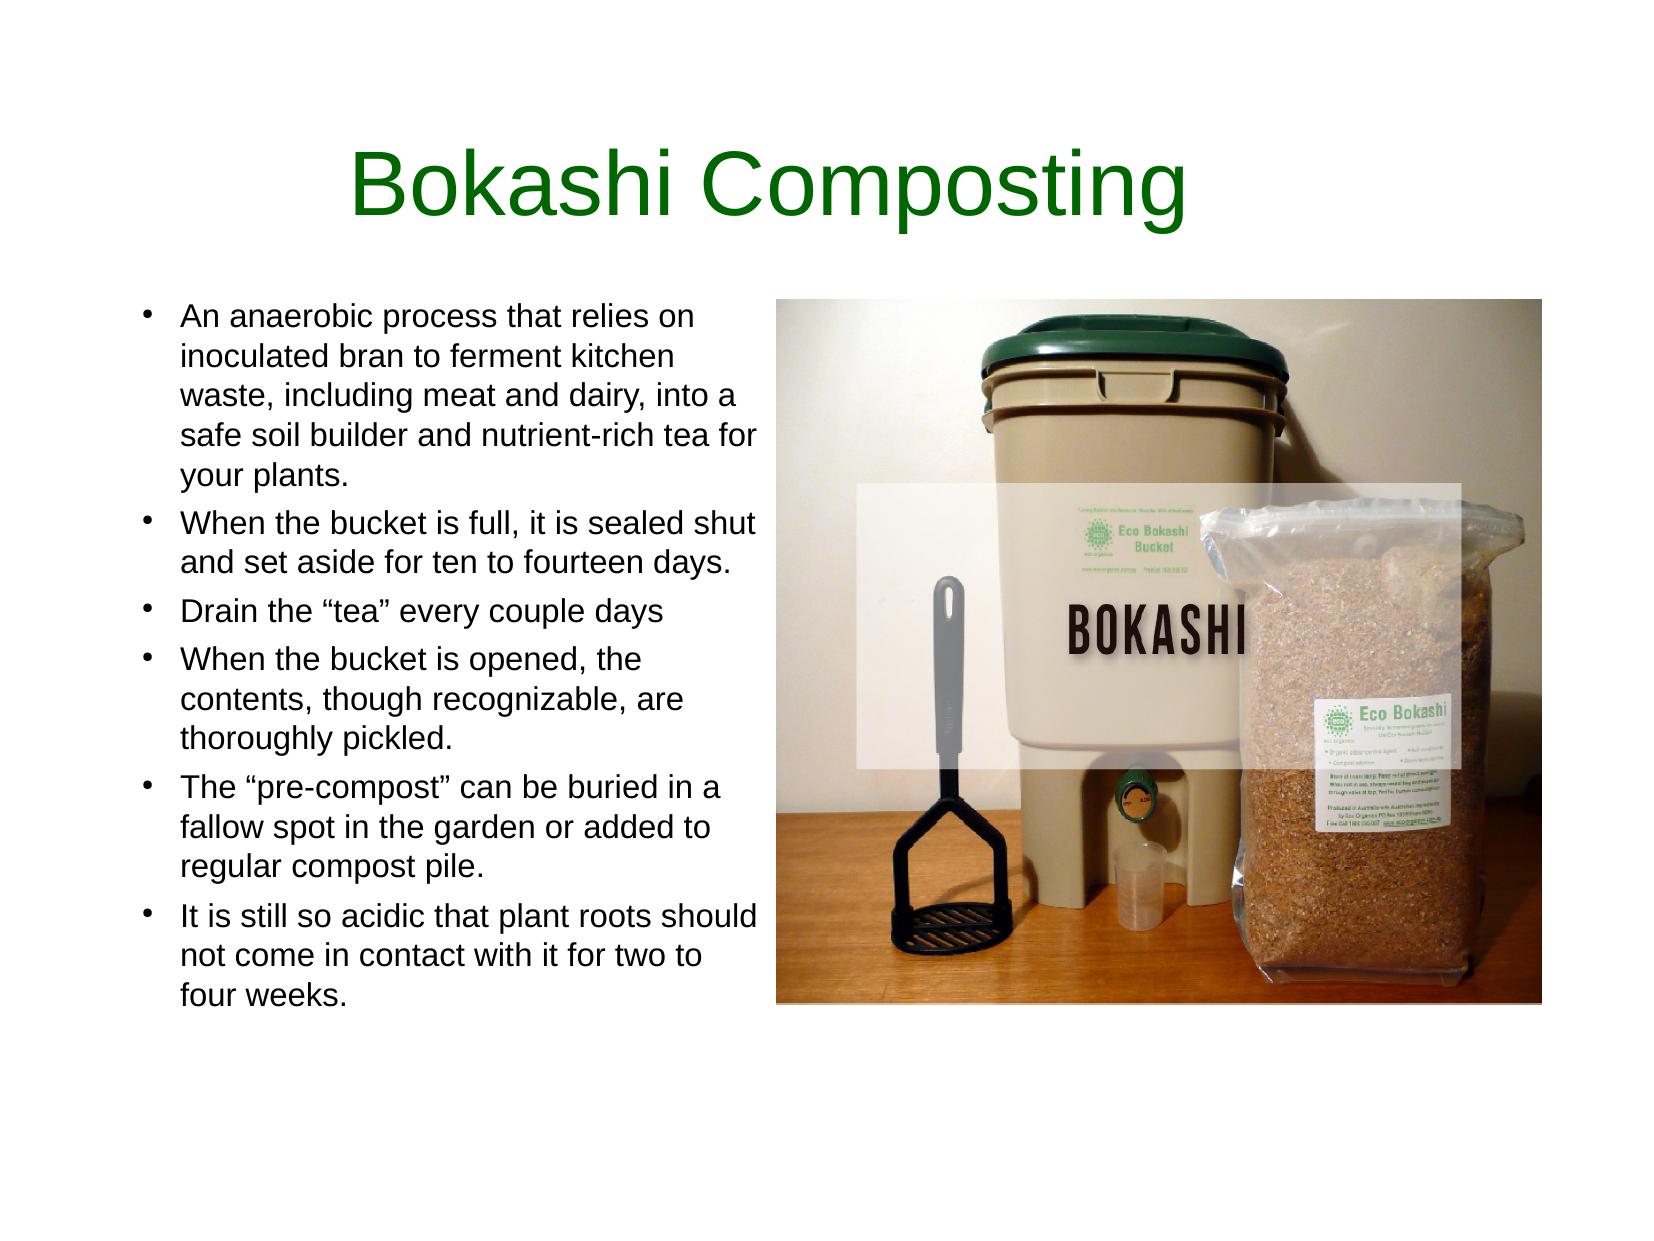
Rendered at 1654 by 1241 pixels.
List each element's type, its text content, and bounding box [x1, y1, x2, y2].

list An anaerobic process that relies on inoculated bran to ferment kitchen waste, including meat and dairy, into a safe soil builder and nutrient-rich tea for your plants. When the bucket is full, it is sealed shut and set aside for ten to fourteen days. Drain the “tea” every couple days When the bucket is opened, the contents, though recognizable, are thoroughly pickled. The “pre-compost” can be buried in a fallow spot in the garden or added to regular compost pile. It is still so acidic that plant roots should not come in contact with it for two to four weeks. [114, 287, 775, 1036]
picture [776, 299, 1542, 1006]
title Bokashi Composting [114, 69, 1390, 288]
